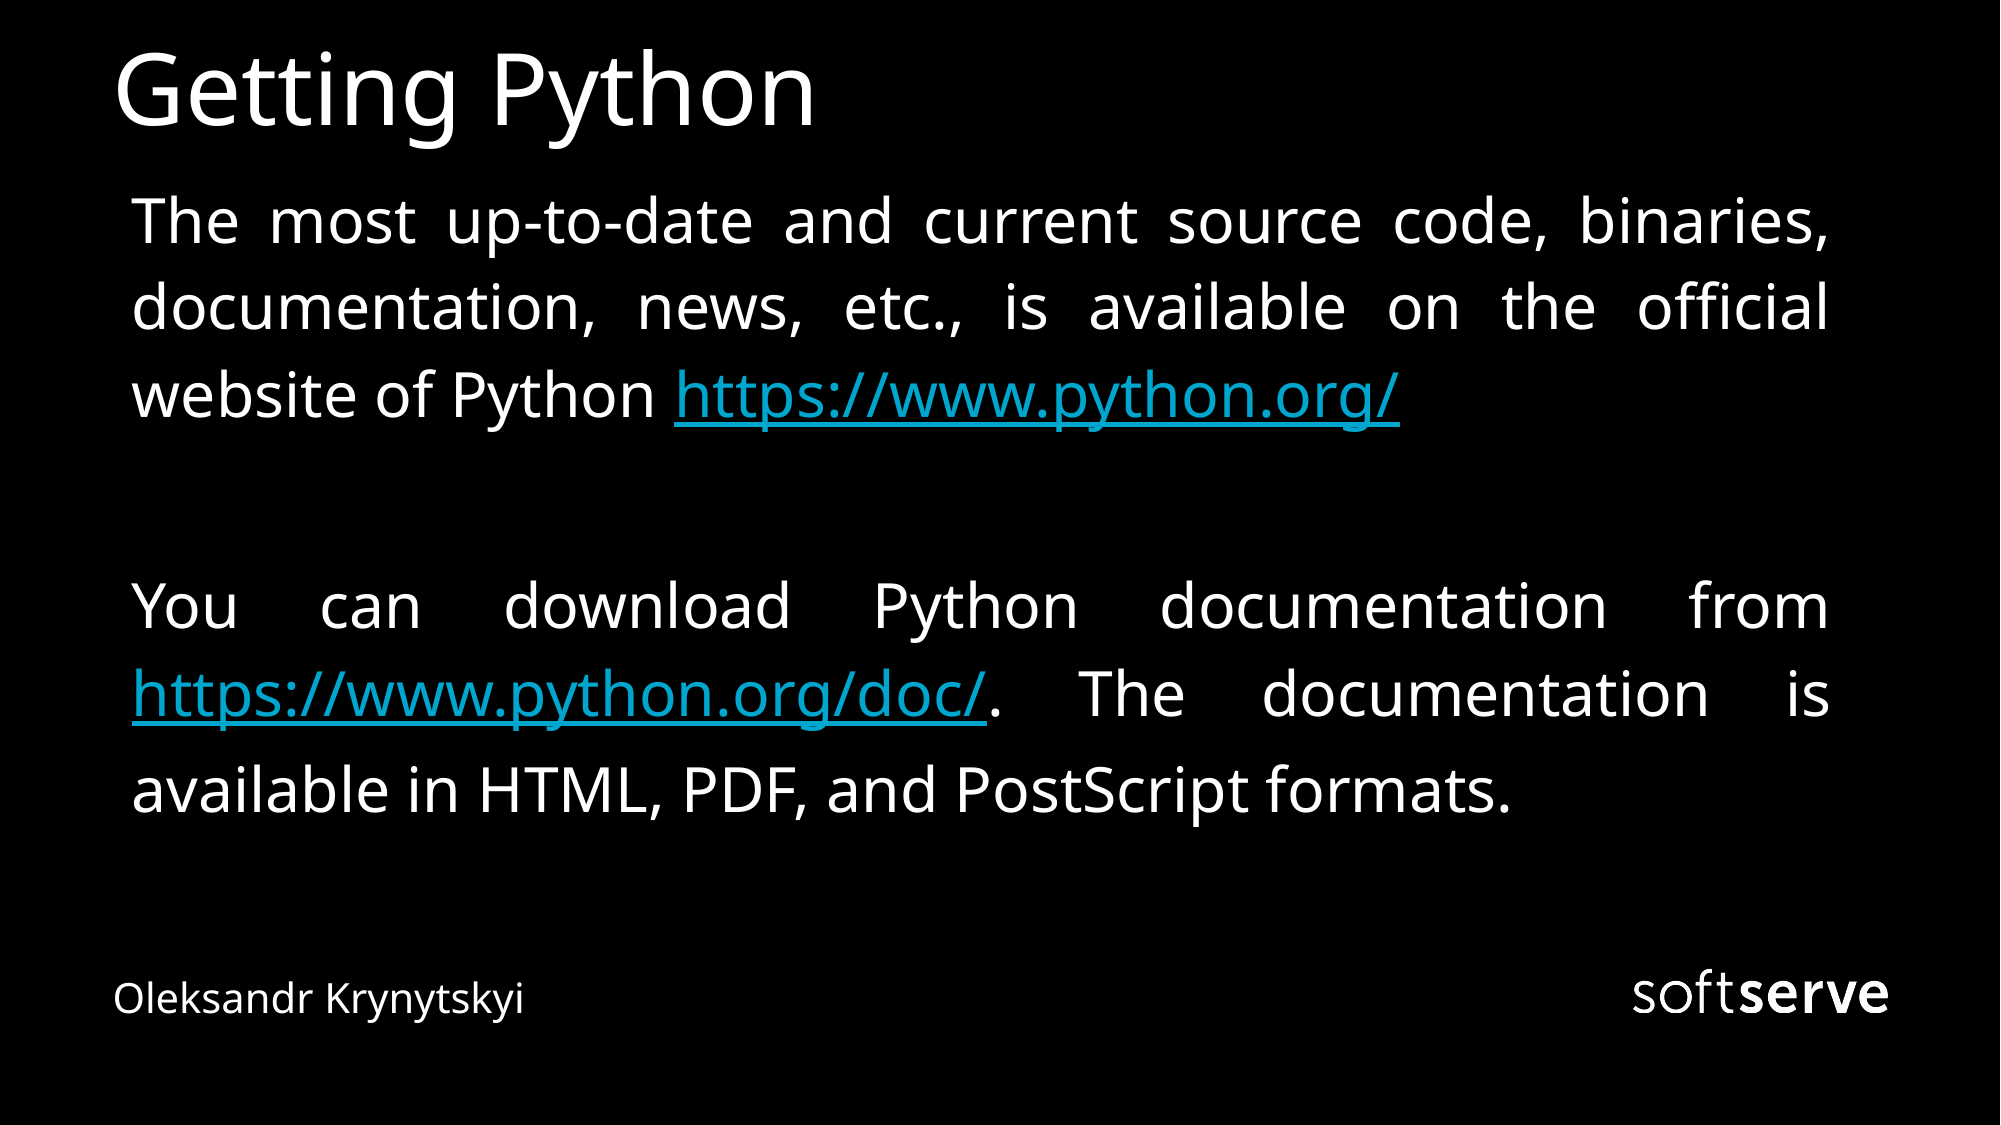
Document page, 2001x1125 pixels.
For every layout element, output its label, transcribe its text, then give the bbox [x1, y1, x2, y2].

picture [1633, 968, 1888, 1013]
title Getting Python [112, 33, 1163, 154]
list Oleksandr Krynytskyi [112, 970, 682, 1019]
text_box The most up-to-date and current source code, binaries, documentation, news, etc., is available on the official website of Python https://www.python.org/ You can download Python documentation from https://www.python.org/doc/. The documentation is available in HTML, PDF, and PostScript formats. [112, 154, 1888, 900]
